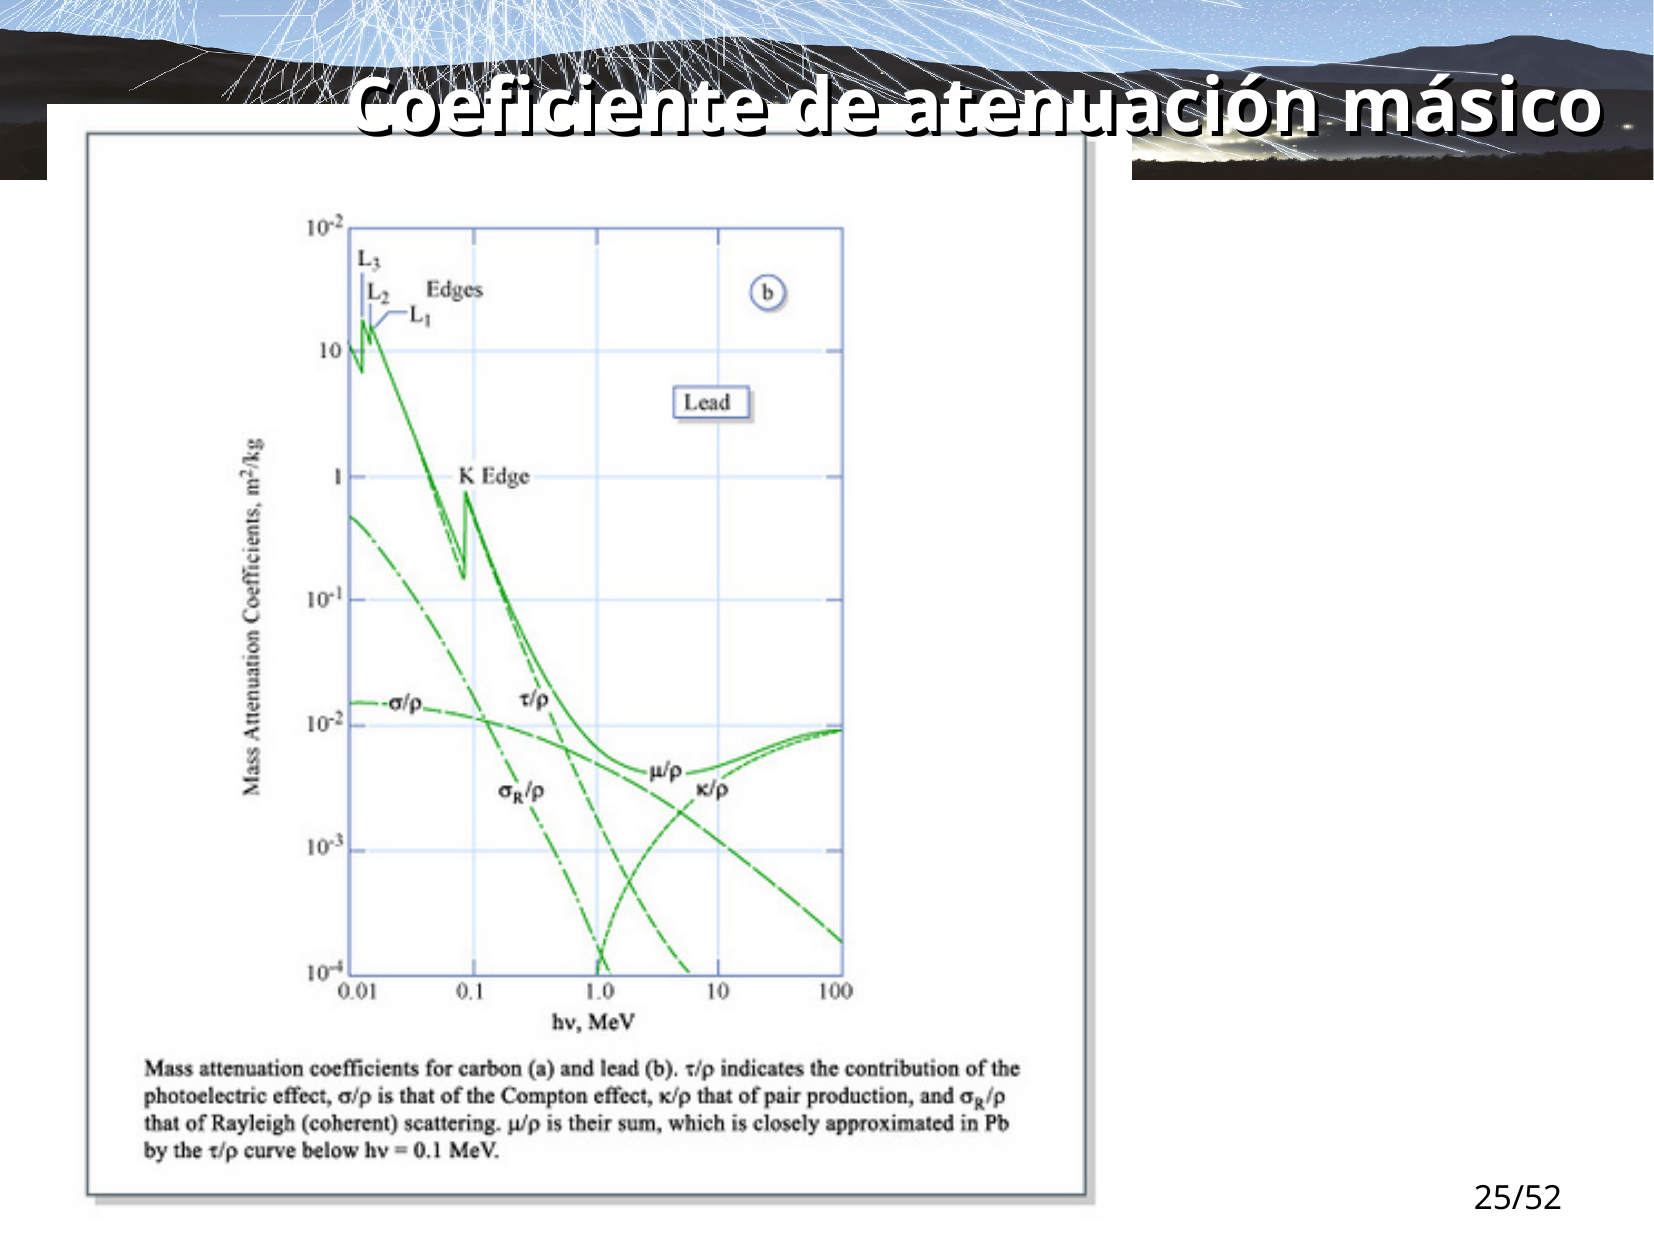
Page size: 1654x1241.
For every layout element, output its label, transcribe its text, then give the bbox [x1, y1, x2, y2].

picture [0, 0, 1654, 180]
picture [47, 191, 1132, 1231]
title Coeficiente de atenuación másico [45, 15, 1606, 191]
